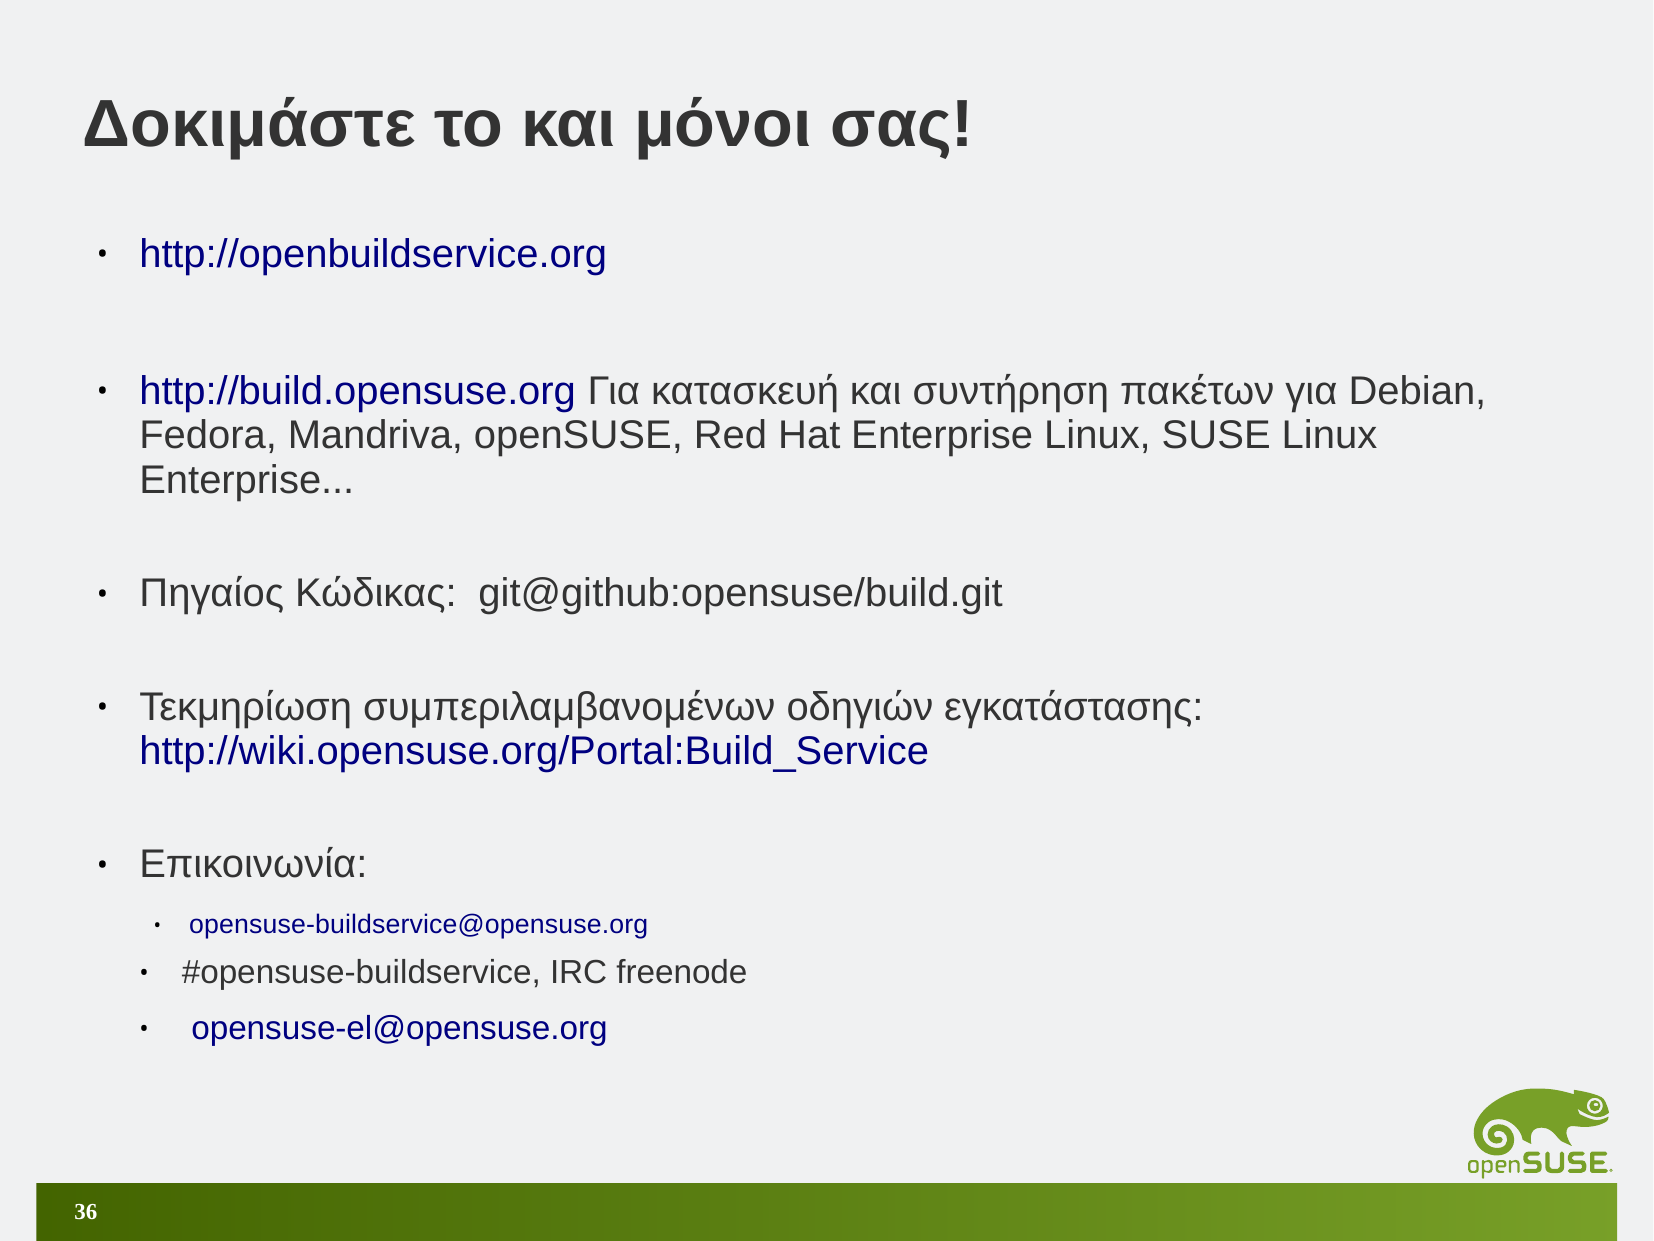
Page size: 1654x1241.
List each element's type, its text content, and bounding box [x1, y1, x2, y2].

title Δοκιμάστε το και μόνοι σας! [82, 49, 1571, 198]
list http://openbuildservice.org http://build.opensuse.org Για κατασκευή και συντήρηση πακέτων για Debian, Fedora, Mandriva, openSUSE, Red Hat Enterprise Linux, SUSE Linux Enterprise... Πηγαίος Κώδικας: git@github:opensuse/build.git Τεκμηρίωση συμπεριλαμβανομένων οδηγιών εγκατάστασης: http://wiki.opensuse.org/Portal:Build_Service Επικοινωνία: opensuse-buildservice@opensuse.org #opensuse-buildservice, IRC freenode opensuse-el@opensuse.org [82, 231, 1571, 1050]
picture [0, 0, 1654, 1241]
